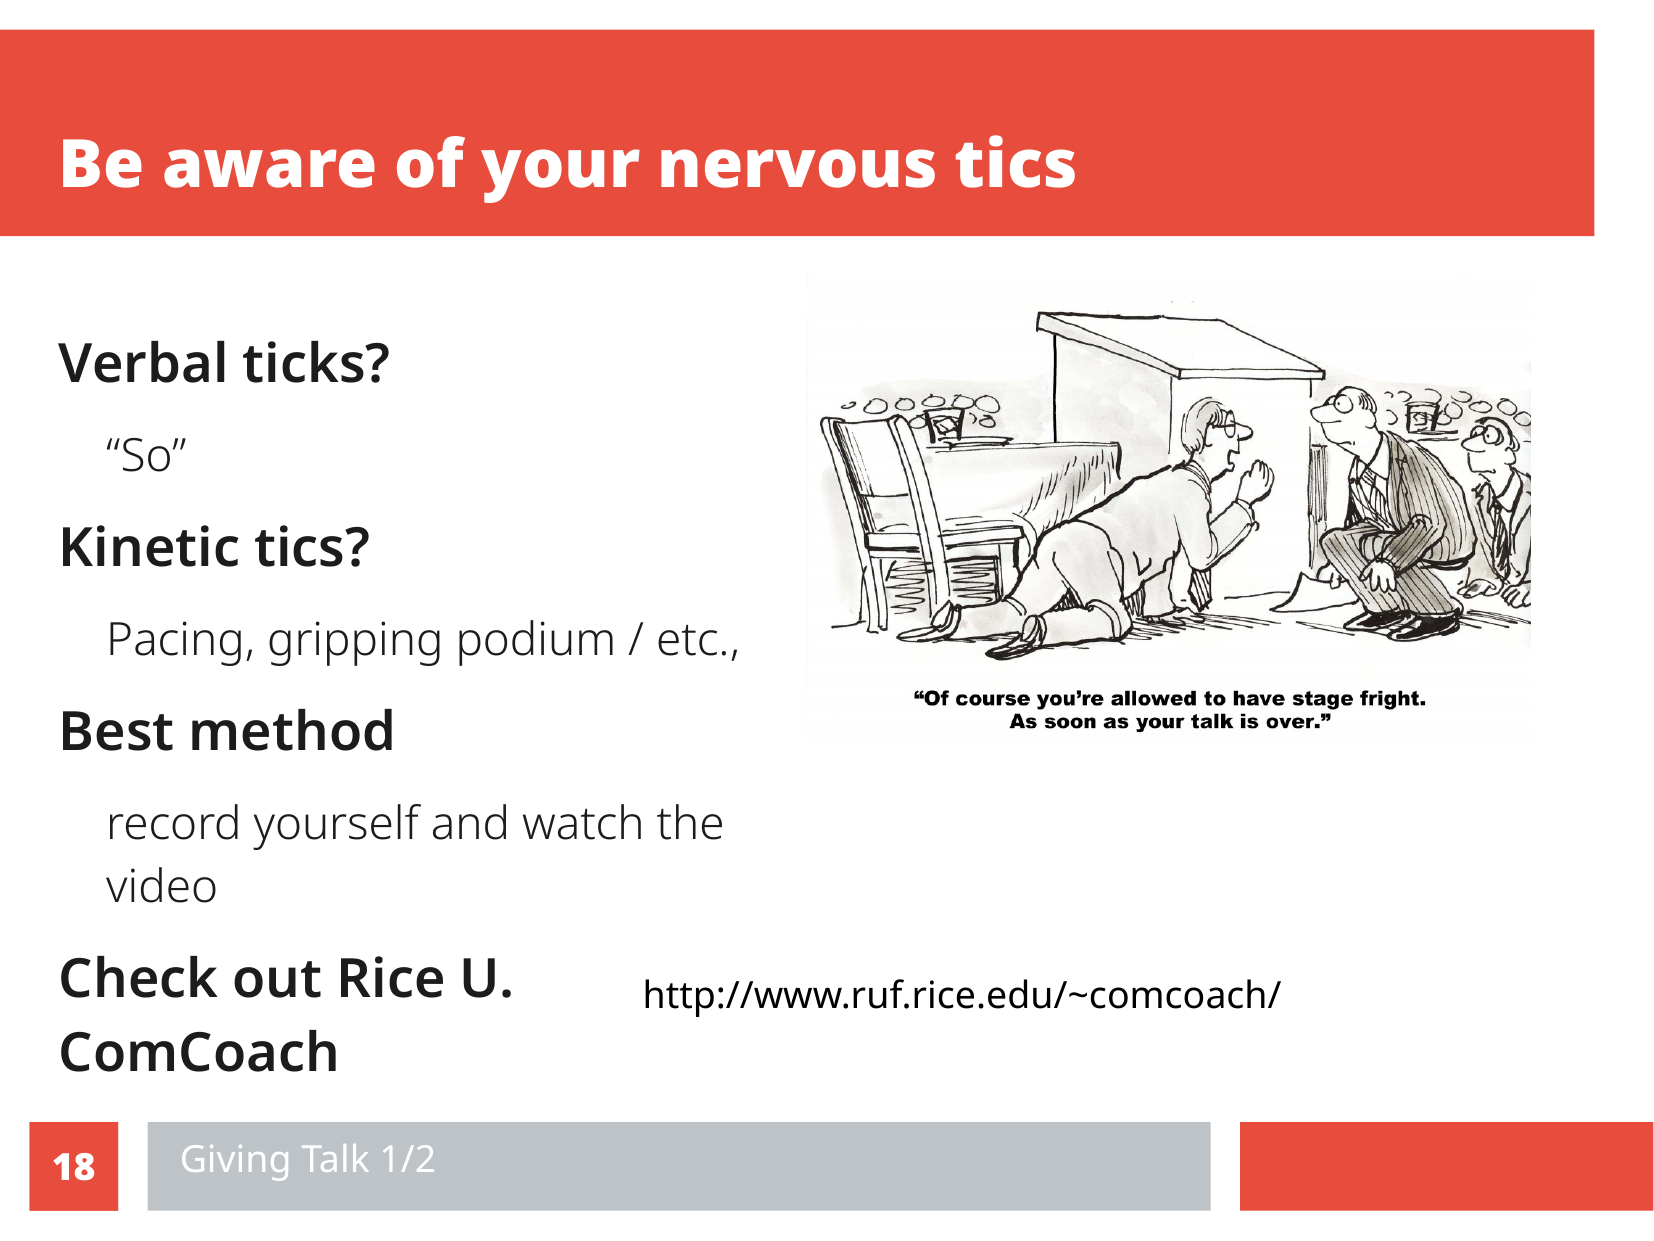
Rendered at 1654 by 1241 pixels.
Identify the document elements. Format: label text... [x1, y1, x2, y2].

list Verbal ticks? “So” Kinetic tics? Pacing, gripping podium / etc., Best method record yourself and watch the video Check out Rice U. ComCoach [59, 324, 781, 1093]
title Be aware of your nervous tics [59, 59, 1595, 207]
text_box http://www.ruf.rice.edu/~comcoach/ [627, 961, 1336, 1021]
picture [806, 272, 1531, 751]
text_box Giving Talk 1/2 [165, 1125, 736, 1184]
